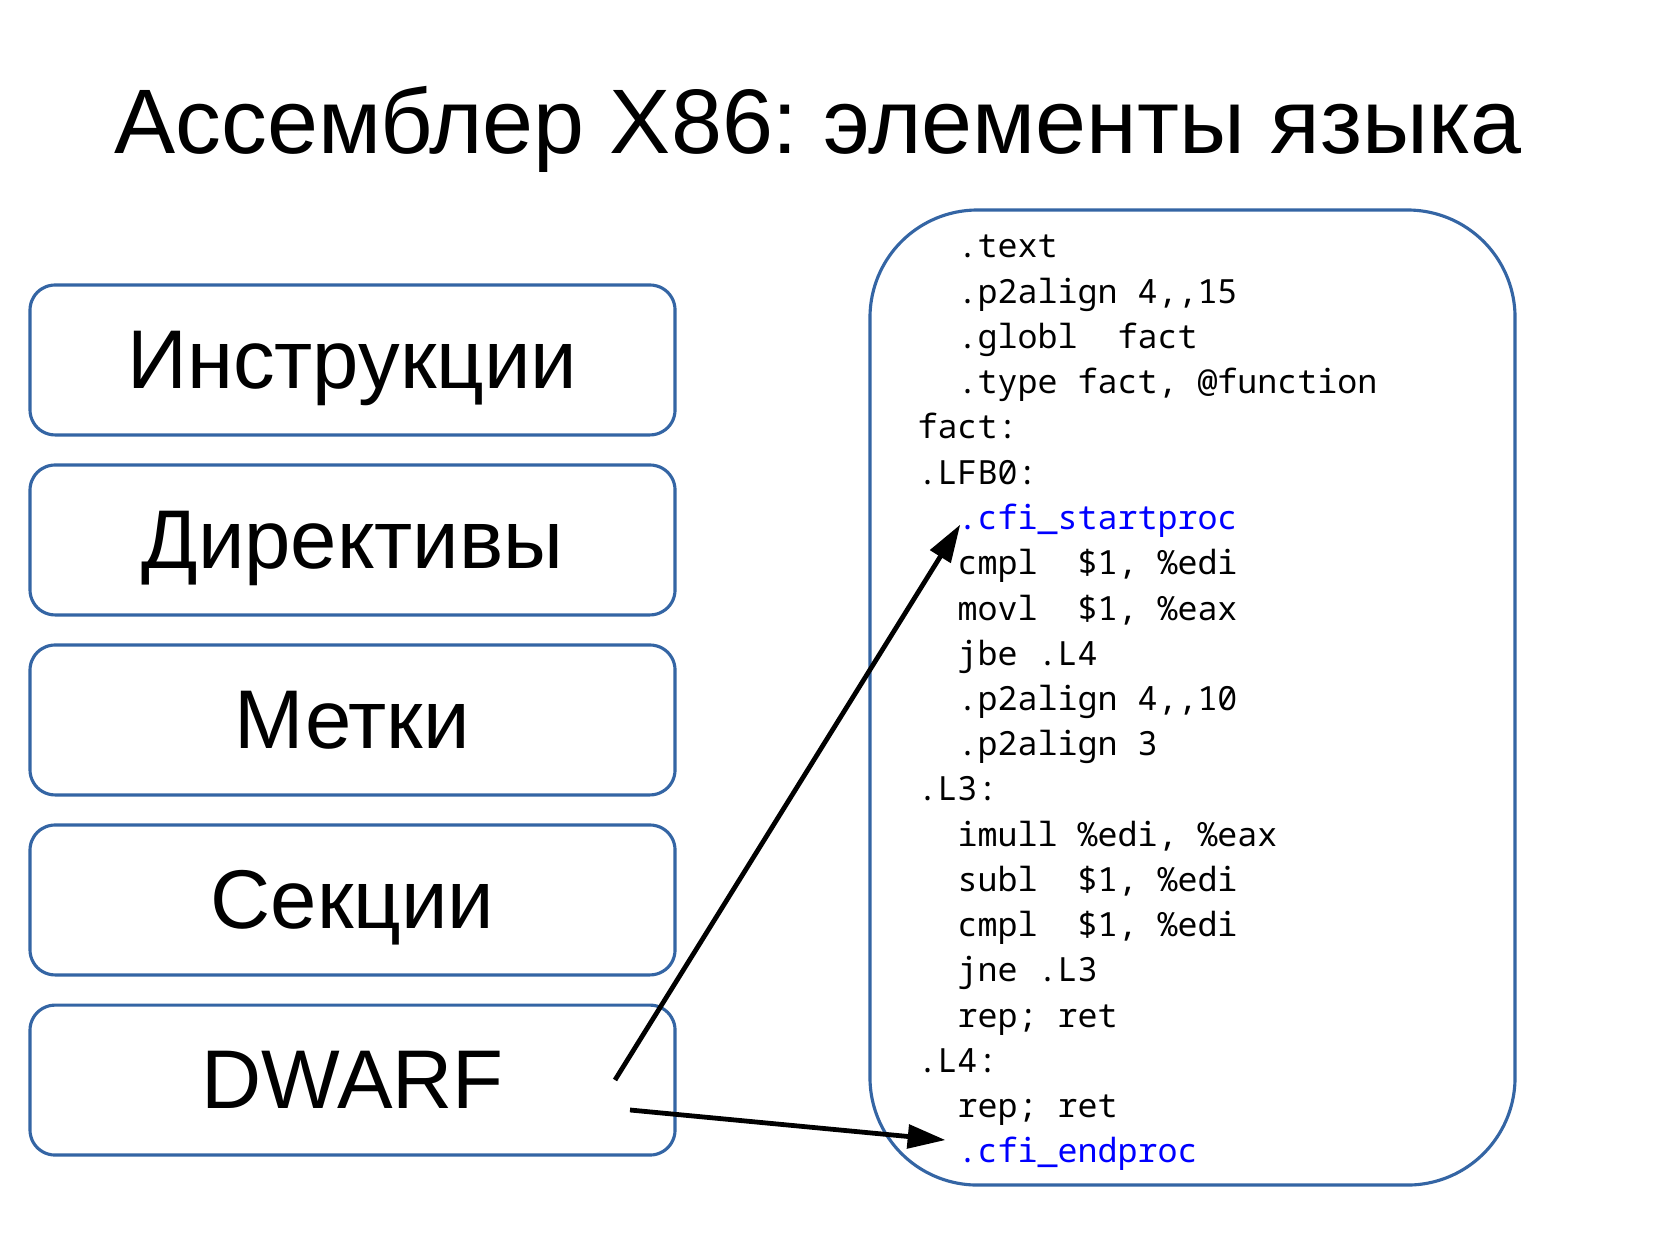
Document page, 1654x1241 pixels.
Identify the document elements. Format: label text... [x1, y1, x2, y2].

text_box Метки [30, 645, 676, 795]
text_box .text .p2align 4,,15 .globl fact .type fact, @function fact: .LFB0: .cfi_startproc cmpl $1, %edi movl $1, %eax jbe .L4 .p2align 4,,10 .p2align 3 .L3: imull %edi, %eax subl $1, %edi cmpl $1, %edi jne .L3 rep; ret .L4: rep; ret .cfi_endproc [870, 210, 1516, 1186]
text_box Секции [30, 825, 676, 975]
text_box Инструкции [30, 285, 676, 435]
title Ассемблер X86: элементы языка [75, 17, 1564, 226]
text_box DWARF [30, 1005, 676, 1156]
text_box Директивы [30, 465, 676, 615]
